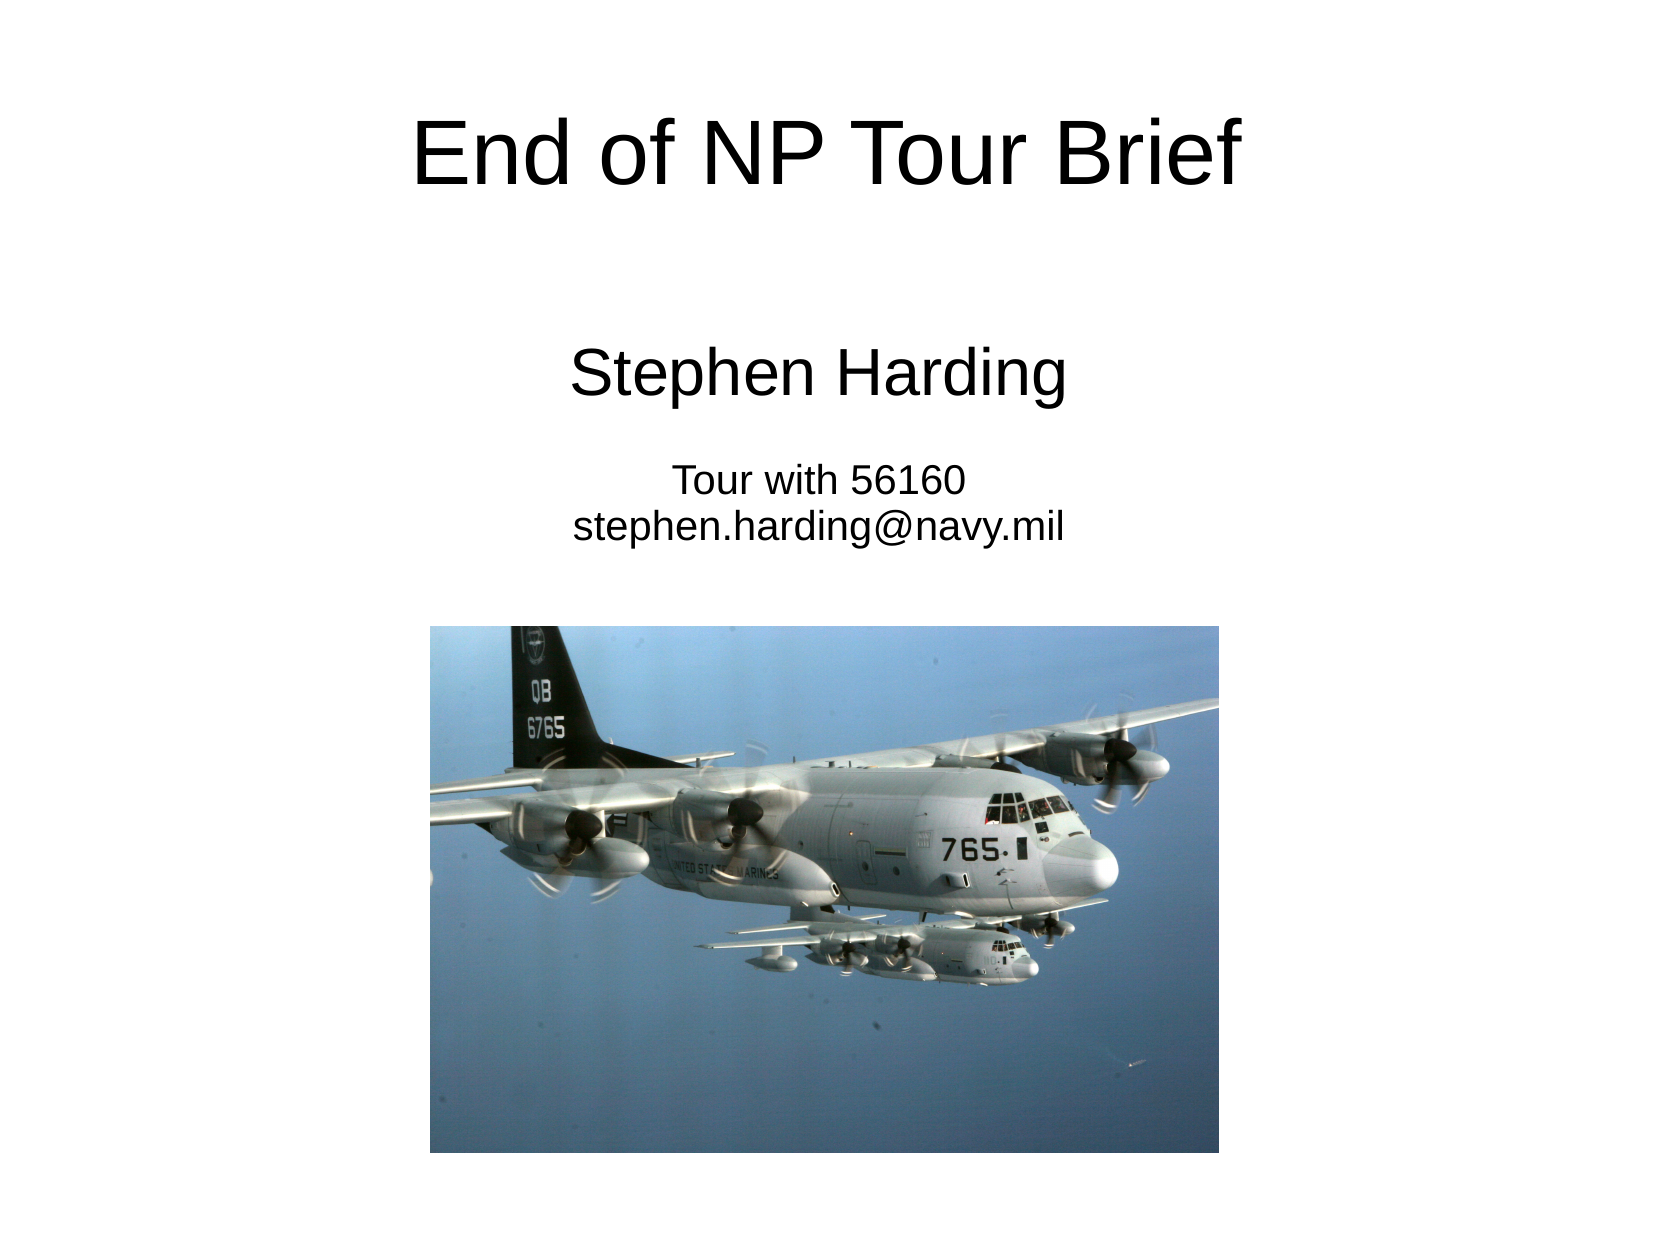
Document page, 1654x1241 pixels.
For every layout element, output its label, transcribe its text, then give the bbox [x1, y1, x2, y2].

title End of NP Tour Brief [82, 49, 1571, 257]
subtitle Stephen Harding Tour with 56160 stephen.harding@navy.mil [75, 255, 1564, 631]
picture [430, 626, 1219, 1153]
